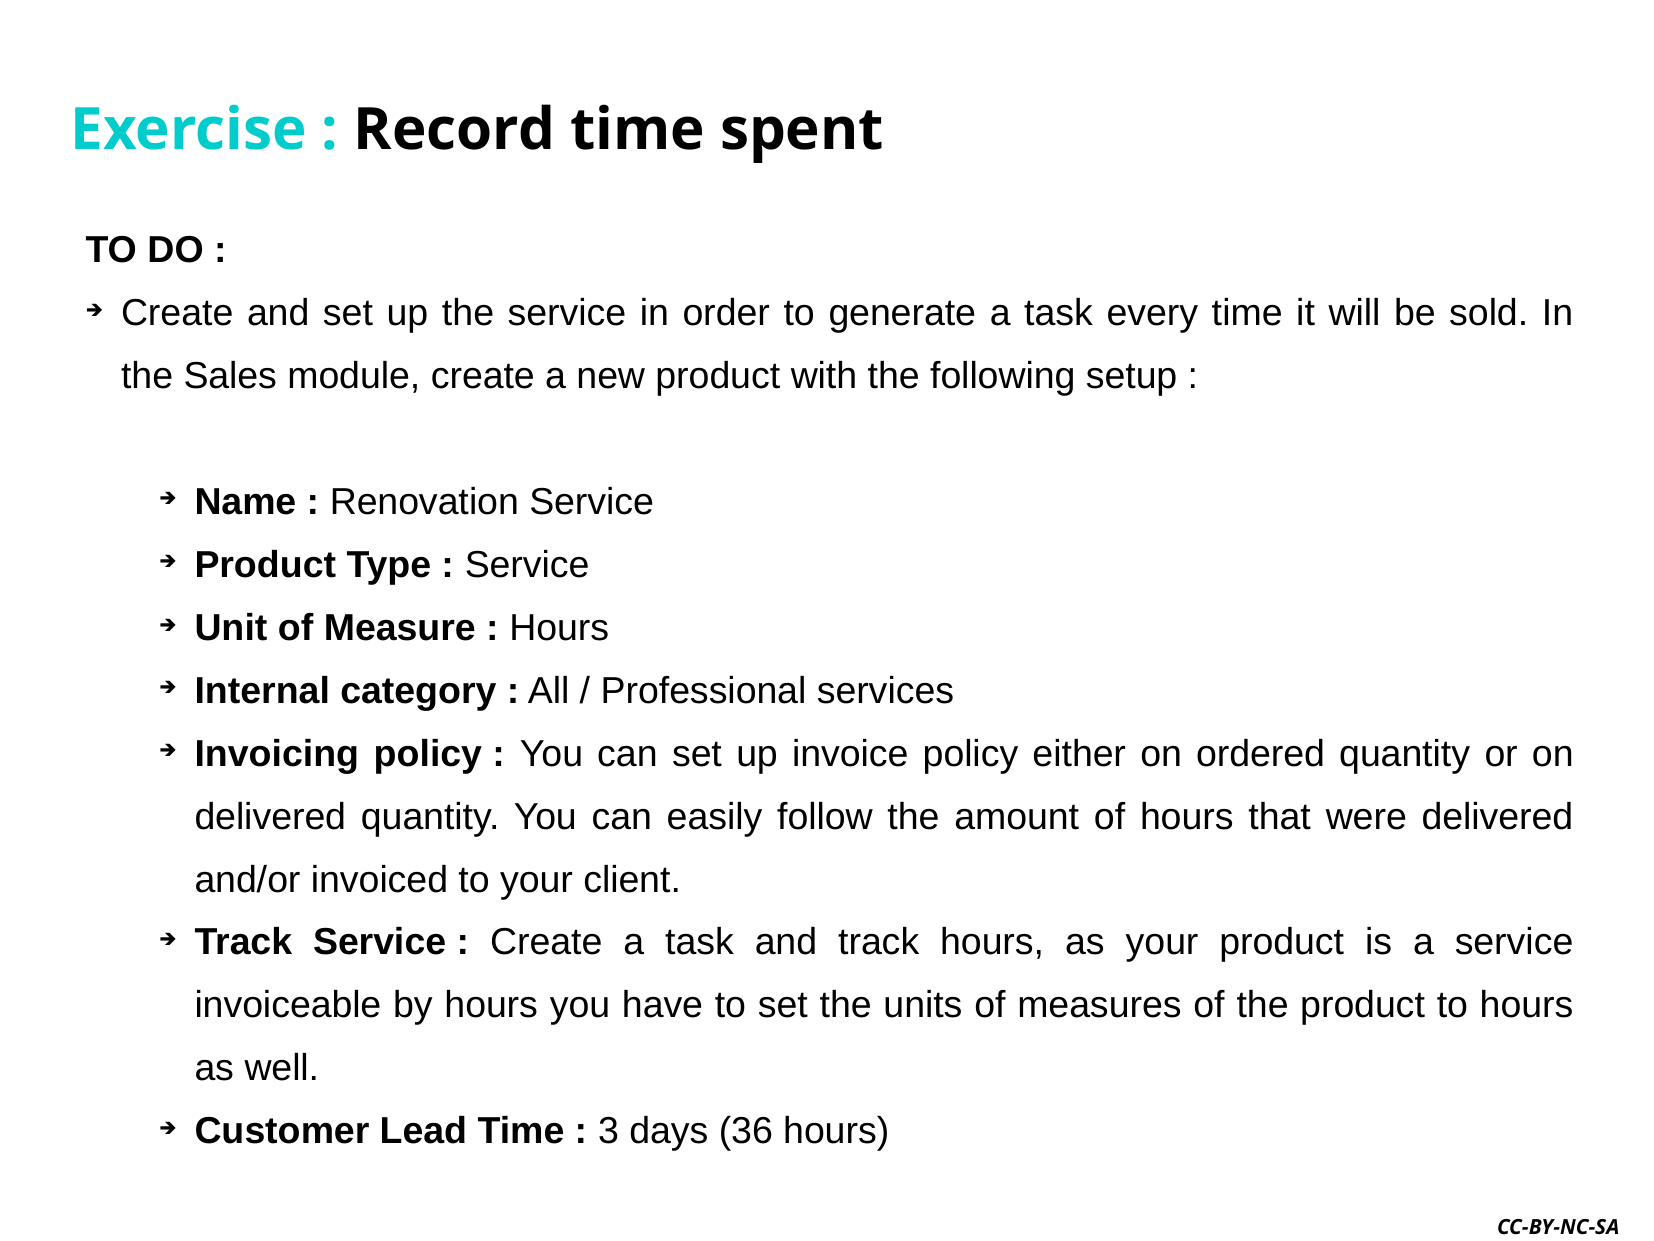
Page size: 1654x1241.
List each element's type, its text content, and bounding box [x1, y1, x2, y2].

text_box CC-BY-NC-SA [1482, 1204, 1654, 1241]
title Exercise : Record time spent [70, 23, 1560, 200]
text_box TO DO : Create and set up the service in order to generate a task every time it will be sold. In the Sales module, create a new product with the following setup : Name : Renovation Service Product Type : Service Unit of Measure : Hours Internal category : All / Professional services Invoicing policy : You can set up invoice policy either on ordered quantity or on delivered quantity. You can easily follow the amount of hours that were delivered and/or invoiced to your client. Track Service : Create a task and track hours, as your product is a service invoiceable by hours you have to set the units of measures of the product to hours as well. Customer Lead Time : 3 days (36 hours) [70, 200, 1589, 1208]
